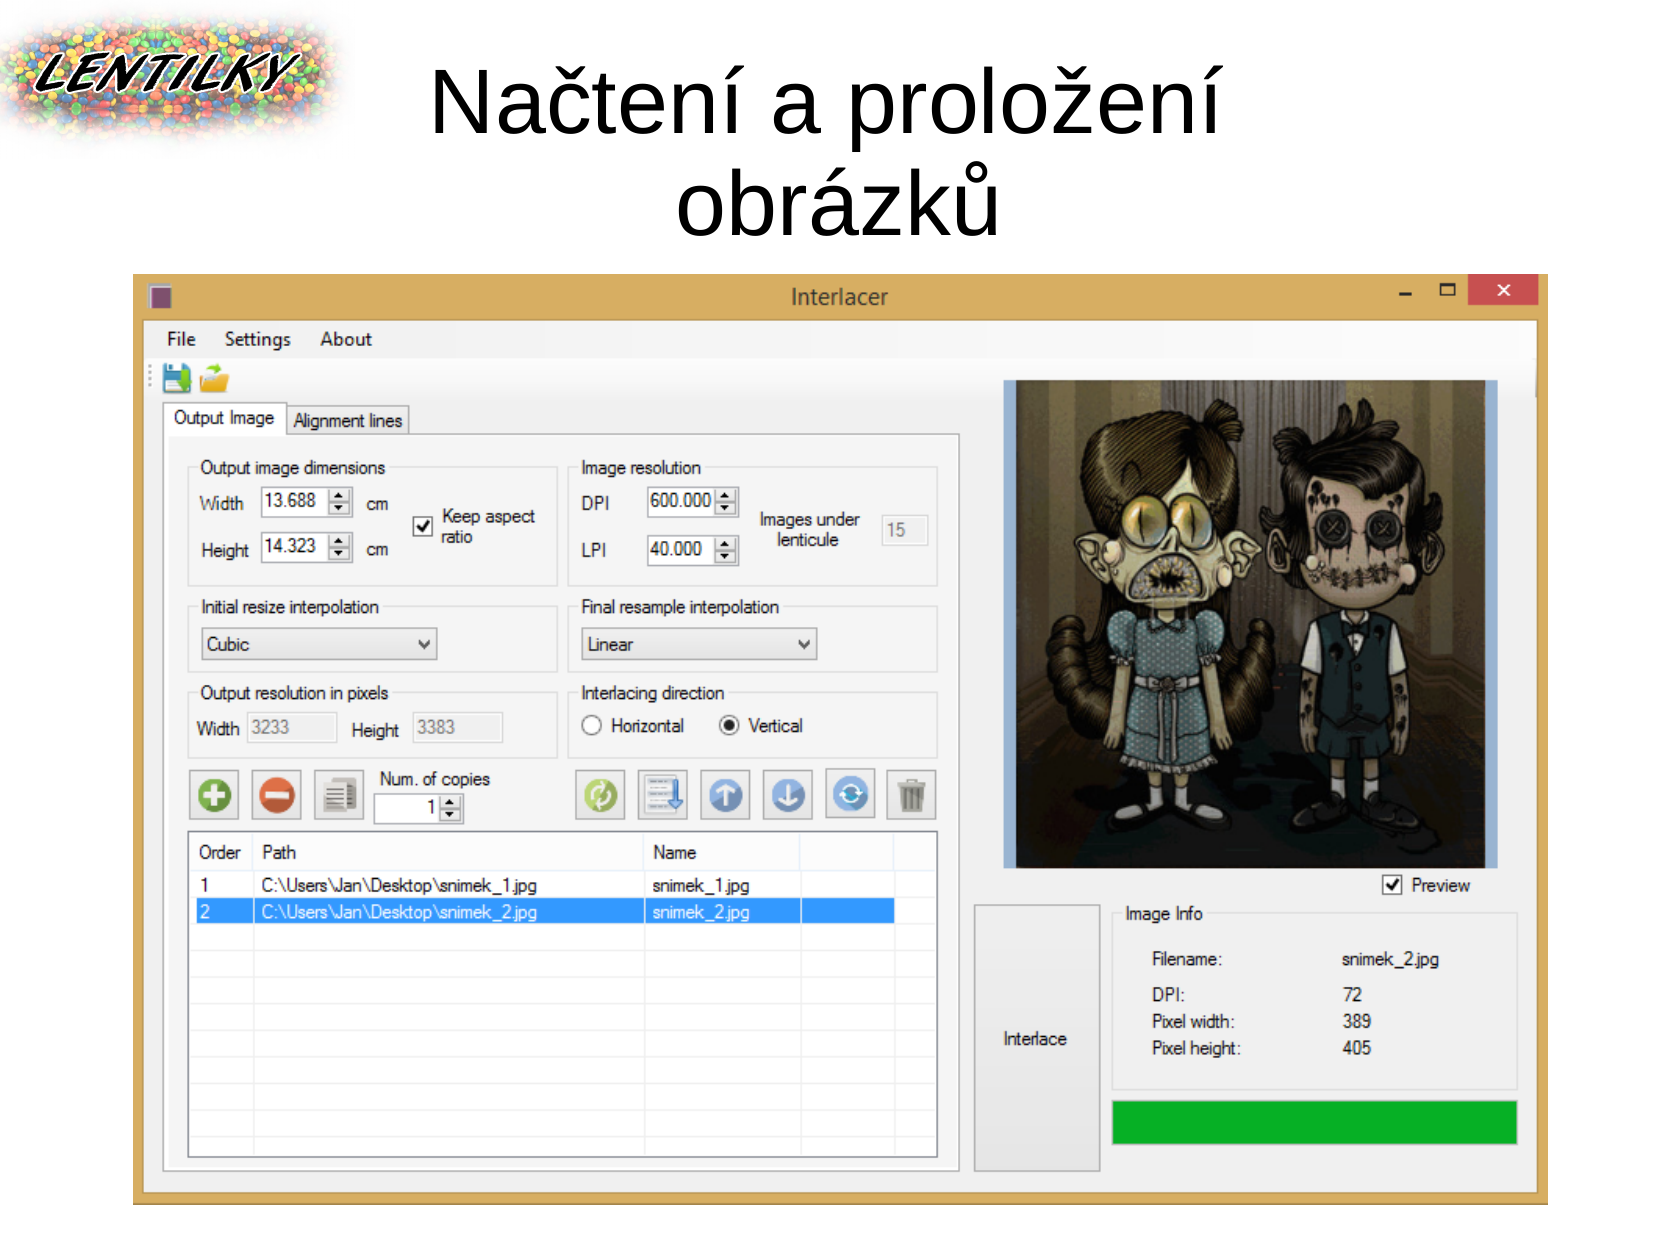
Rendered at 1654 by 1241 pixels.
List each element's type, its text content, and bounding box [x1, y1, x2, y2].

picture [133, 274, 1548, 1205]
picture [0, 0, 355, 159]
title Načtení a proložení obrázků [82, 49, 1571, 257]
